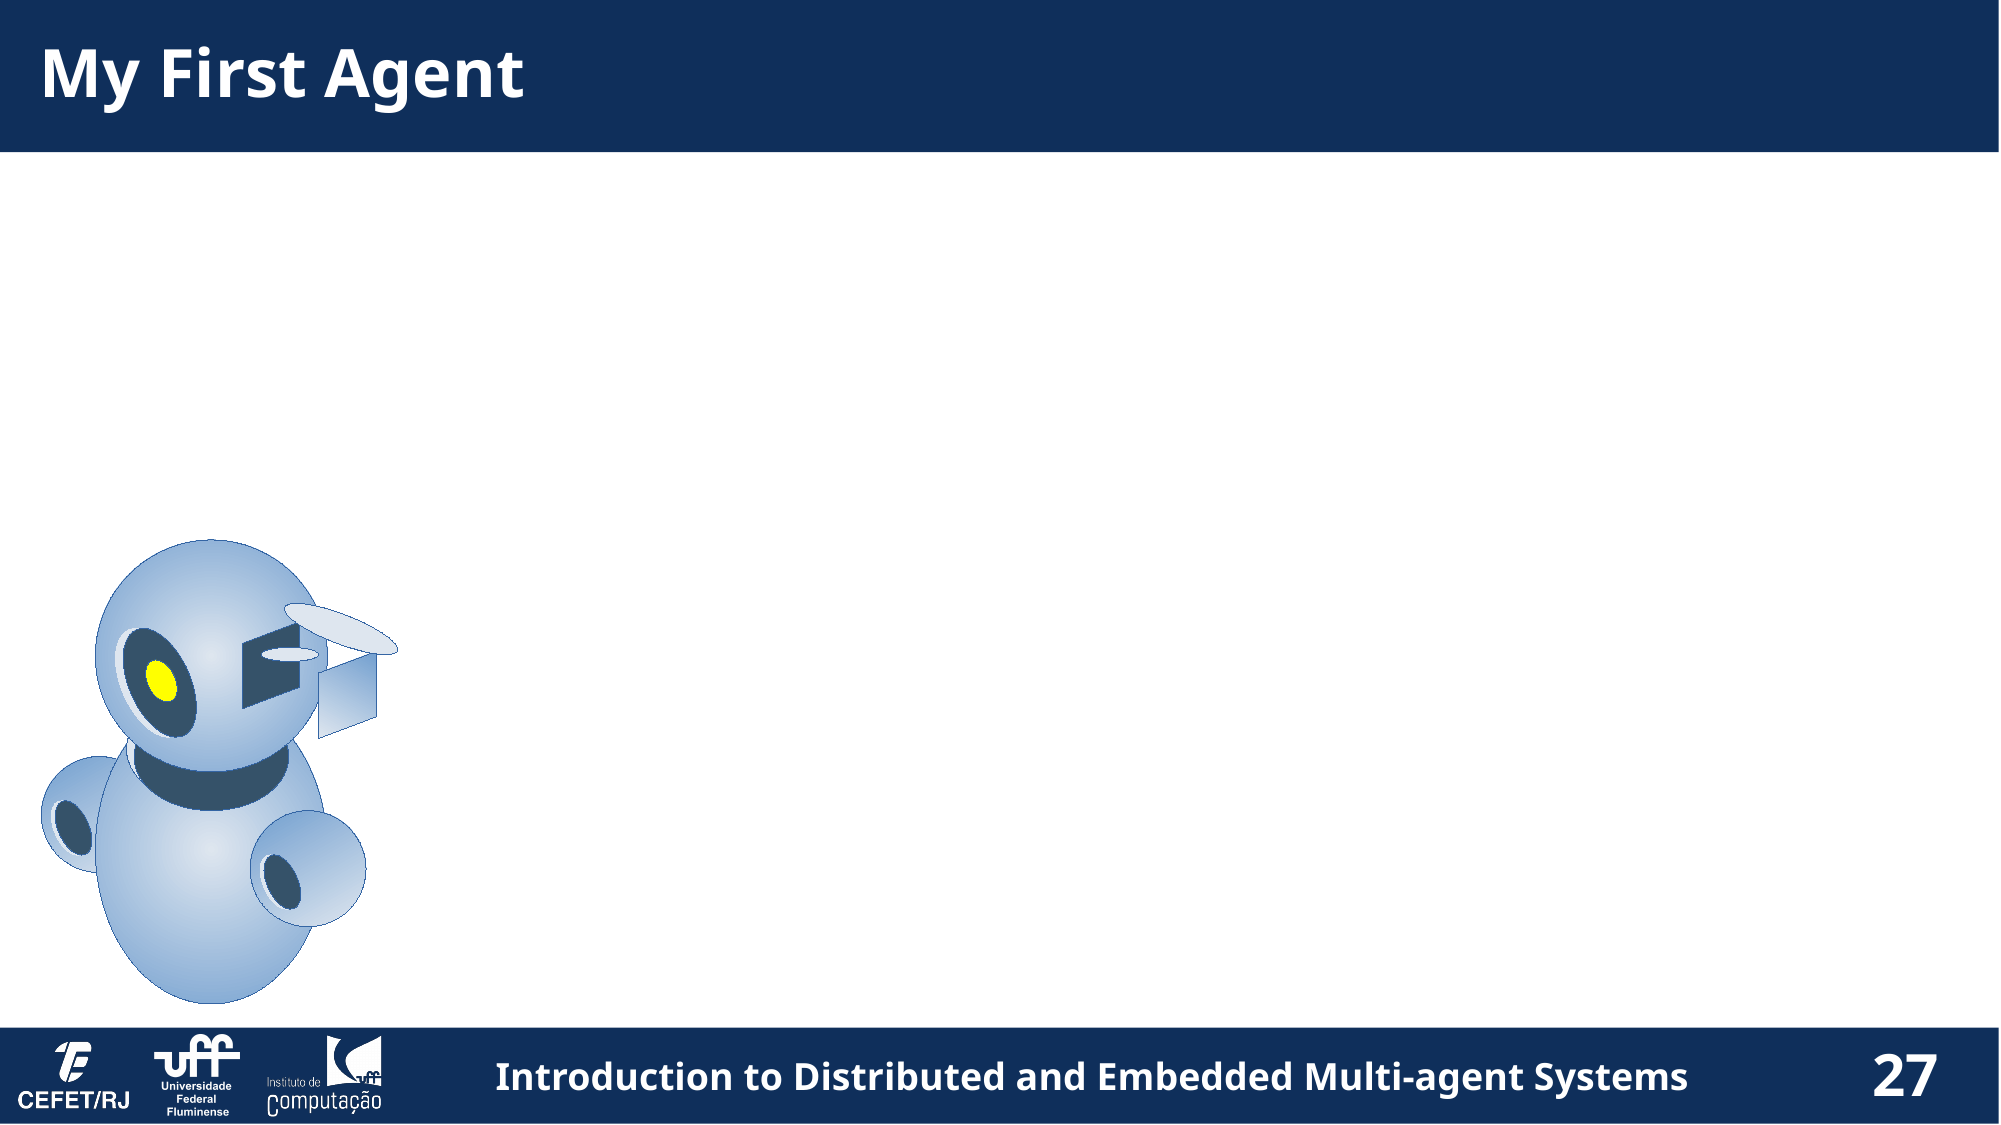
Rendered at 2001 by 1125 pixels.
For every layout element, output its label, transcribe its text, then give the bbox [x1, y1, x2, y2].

text_box My First Agent [25, 23, 1999, 119]
picture [18, 1021, 129, 1125]
text_box [41, 539, 398, 1004]
picture [153, 1033, 241, 1121]
picture [265, 1033, 383, 1117]
